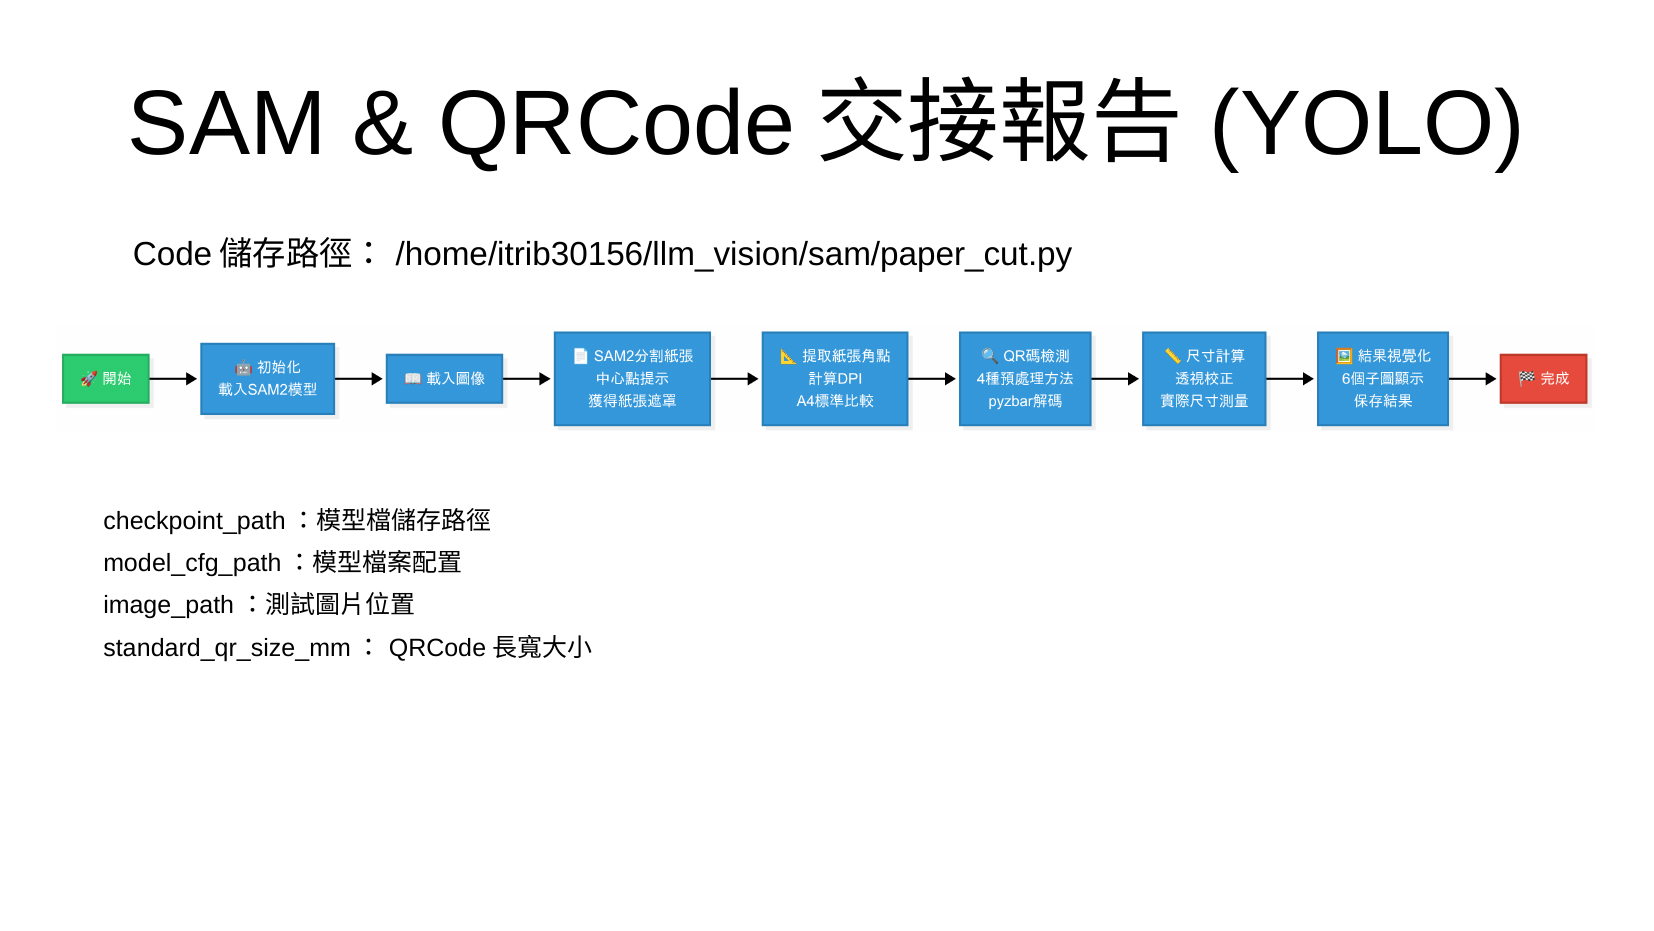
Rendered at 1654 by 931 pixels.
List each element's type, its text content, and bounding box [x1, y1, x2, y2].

picture [54, 324, 1595, 433]
text_box Code儲存路徑：/home/itrib30156/llm_vision/sam/paper_cut.py [118, 206, 1534, 296]
title SAM & QRCode交接報告(YOLO) [82, 37, 1571, 193]
text_box checkpoint_path：模型檔儲存路徑 model_cfg_path：模型檔案配置 image_path：測試圖片位置 standard_qr_size_mm：QRCode長寬大小 [88, 493, 1004, 768]
